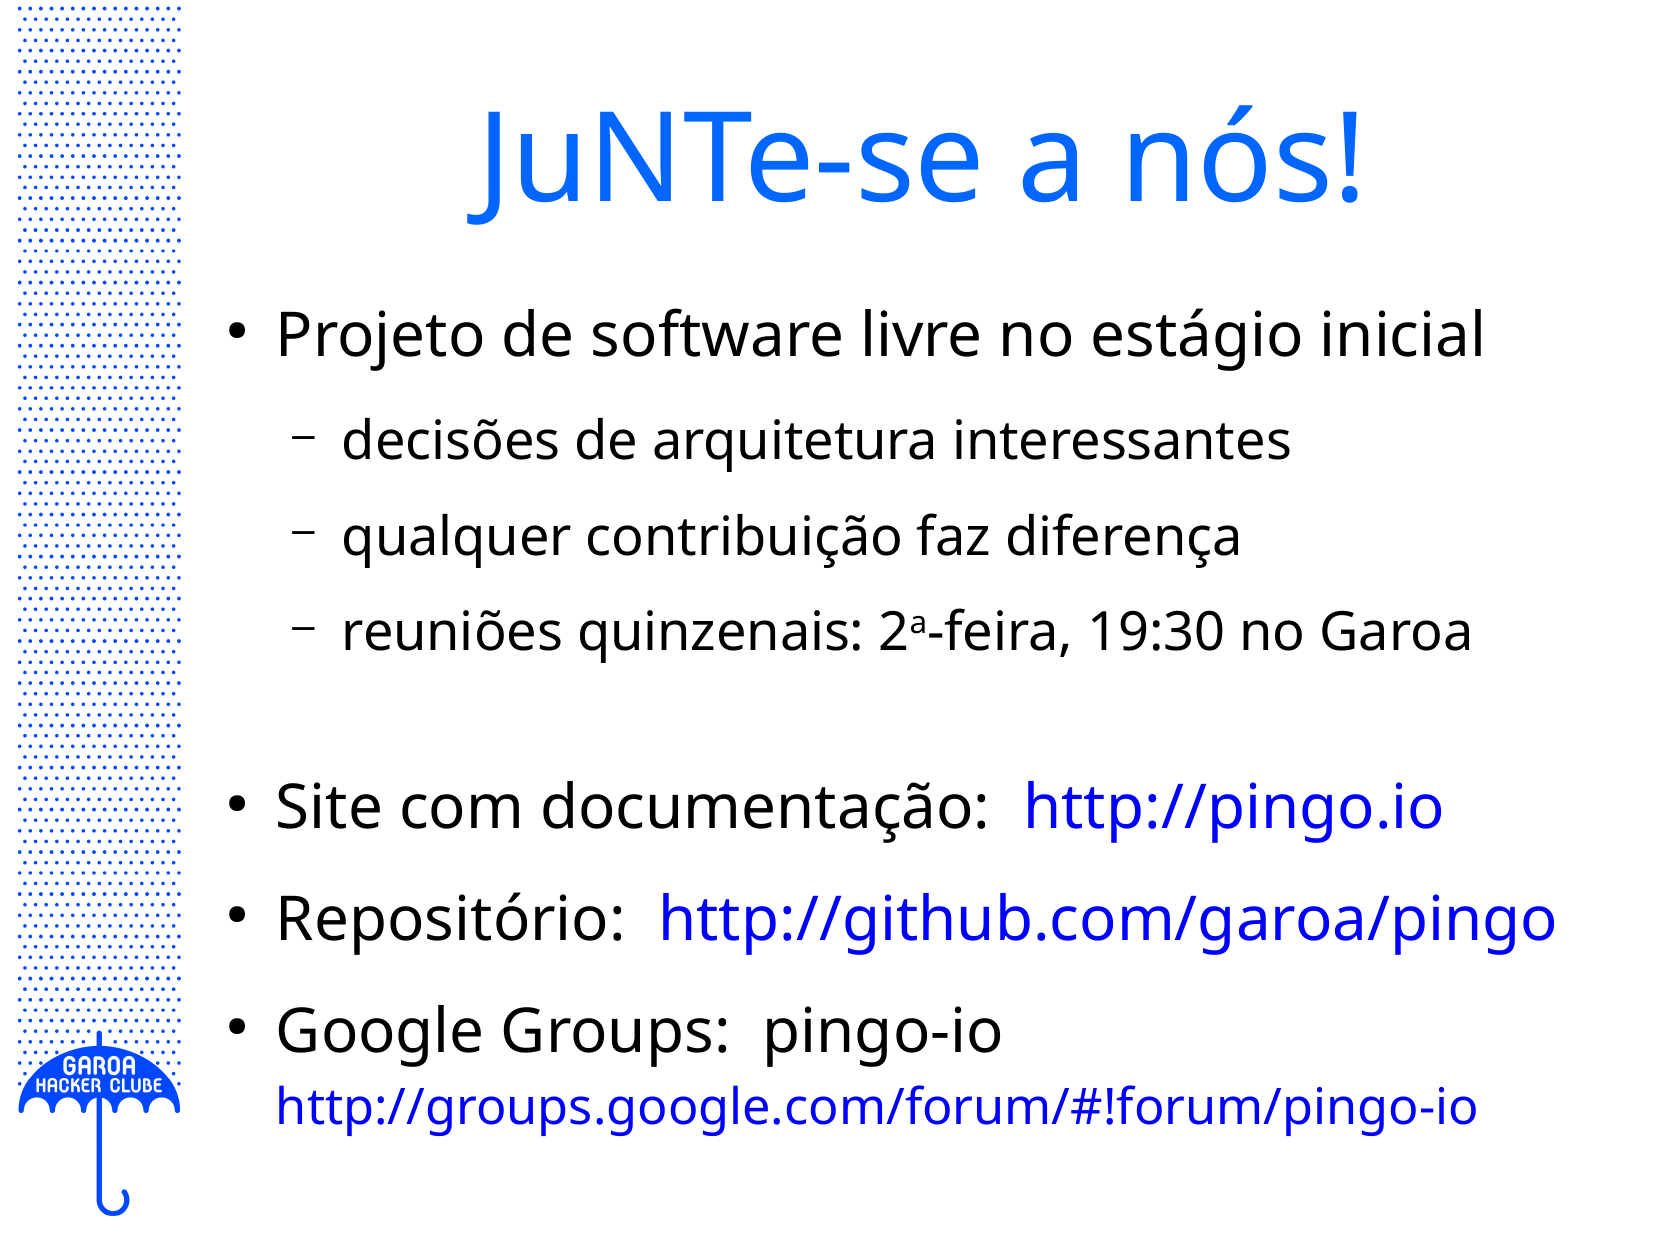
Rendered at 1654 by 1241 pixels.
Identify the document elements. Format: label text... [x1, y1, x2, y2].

picture [17, 0, 181, 1216]
list Projeto de software livre no estágio inicial decisões de arquitetura interessantes qualquer contribuição faz diferença reuniões quinzenais: 2a-feira, 19:30 no Garoa Site com documentação: http://pingo.io Repositório: http://github.com/garoa/pingo Google Groups: pingo-io http://groups.google.com/forum/#!forum/pingo-io [210, 290, 1654, 1156]
title JuNTe-se a nós! [210, 49, 1636, 257]
